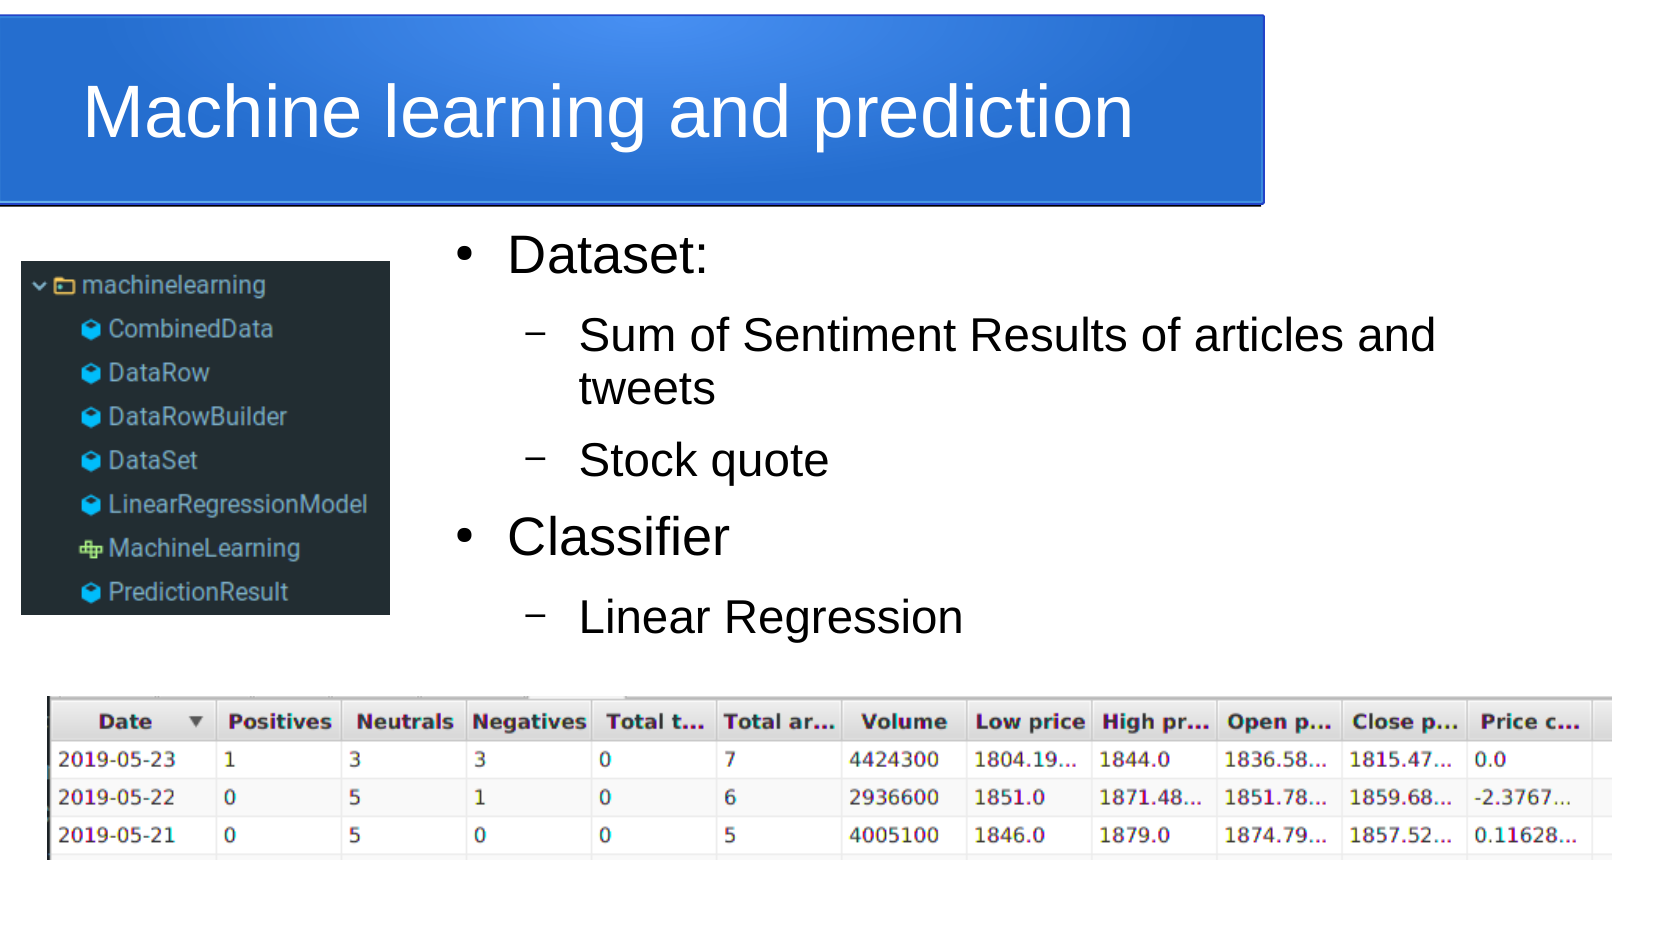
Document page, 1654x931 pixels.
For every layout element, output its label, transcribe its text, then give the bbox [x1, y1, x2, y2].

picture [47, 696, 1612, 860]
title Machine learning and prediction [82, 35, 1235, 189]
picture [21, 261, 390, 615]
list Dataset: Sum of Sentiment Results of articles and tweets Stock quote Classifier Linear Regression [437, 224, 1571, 650]
